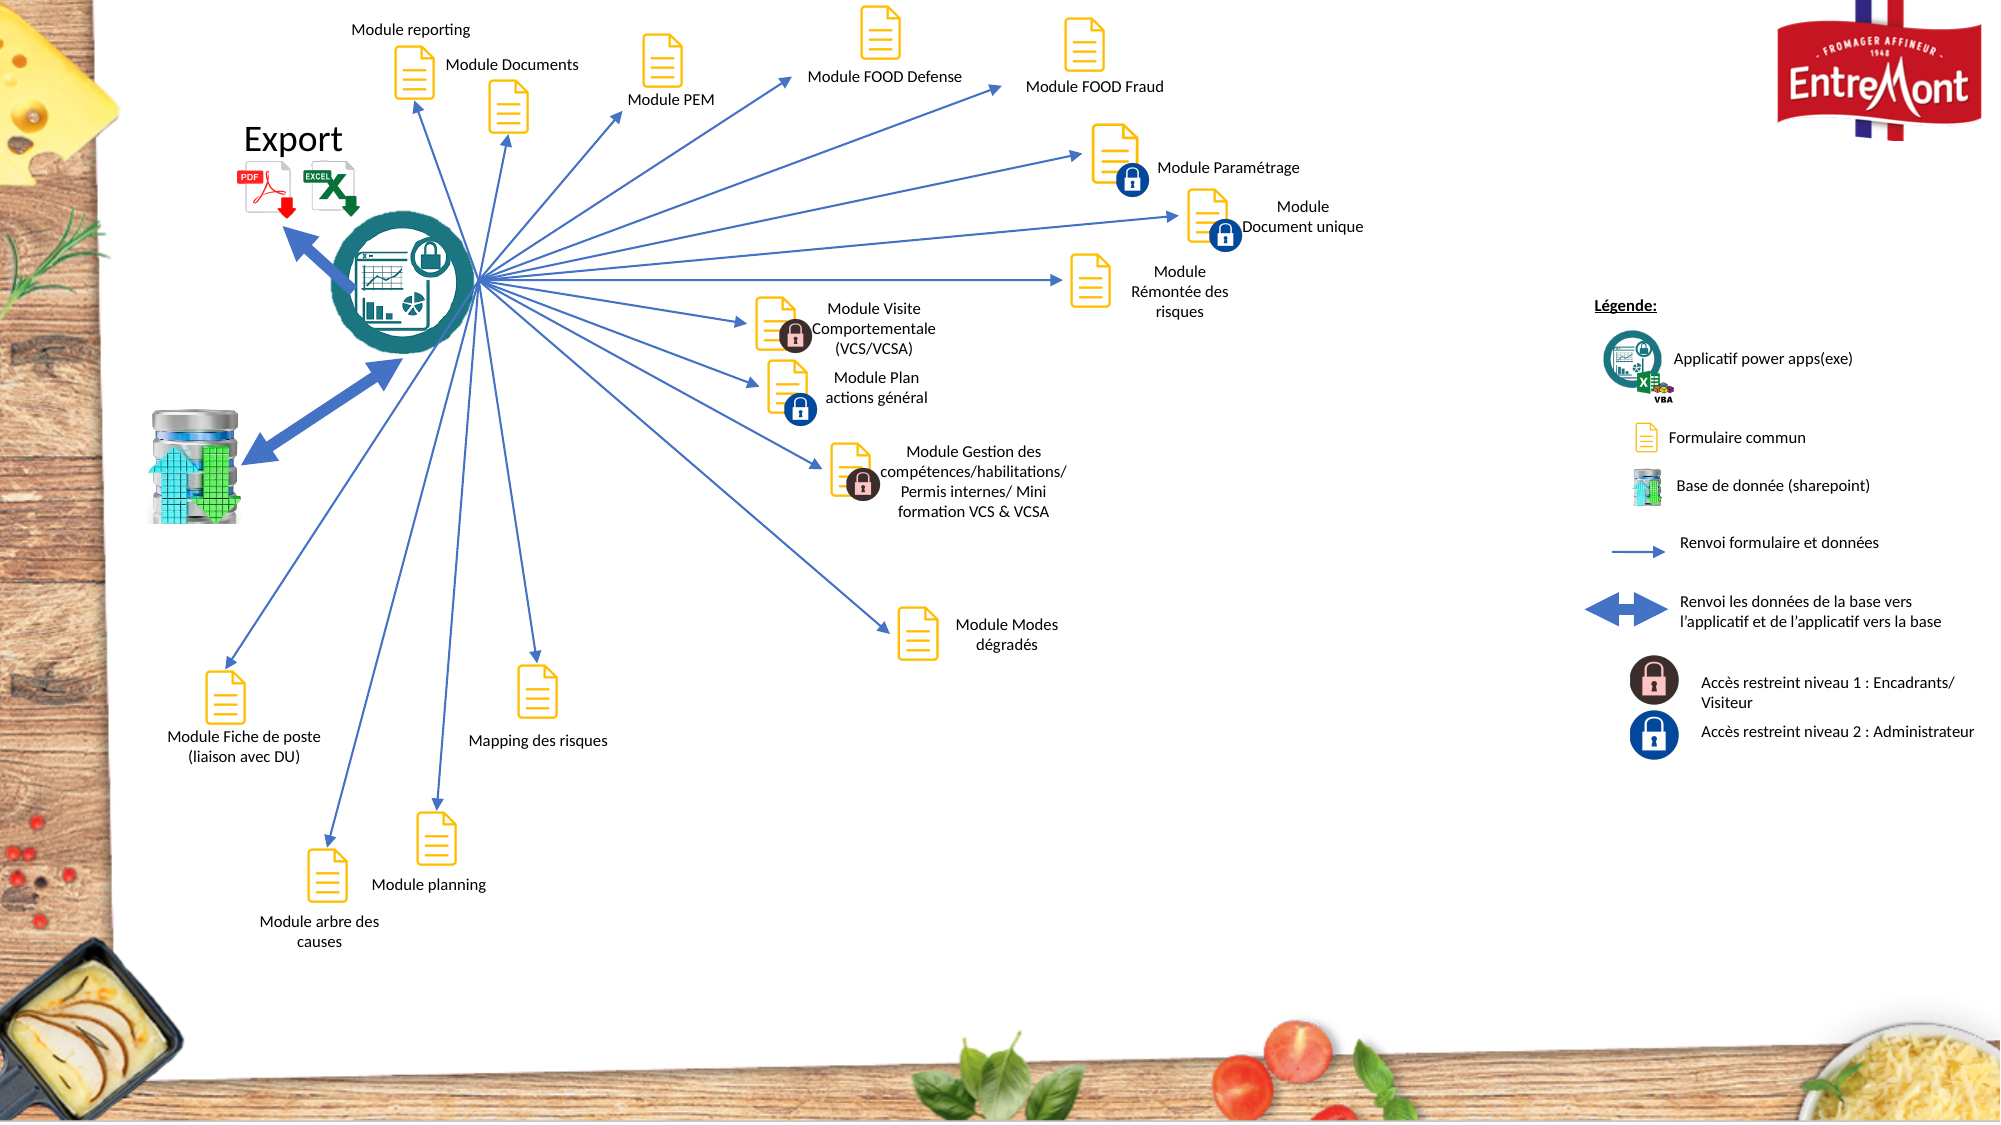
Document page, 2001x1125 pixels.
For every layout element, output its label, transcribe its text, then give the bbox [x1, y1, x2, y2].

text_box Accès restreint niveau 1 : Encadrants/ Visiteur [1686, 664, 2000, 713]
text_box Export [229, 106, 359, 167]
text_box Accès restreint niveau 2 : Administrateur [1686, 713, 2000, 749]
text_box Module arbre des causes [226, 903, 413, 958]
text_box Module Visite Comportementale (VCS/VCSA) [766, 290, 982, 366]
text_box Module Modes dégradés [929, 606, 1085, 662]
text_box Export [302, 135, 312, 149]
text_box Module reporting [333, 11, 489, 47]
text_box Module FOOD Fraud [1001, 68, 1189, 104]
text_box Module Paramétrage [1132, 149, 1326, 185]
text_box Applicatif power apps(exe) [1659, 340, 1973, 376]
text_box Module planning [335, 866, 522, 902]
text_box Module Plan actions général [799, 366, 954, 415]
text_box Renvoi les données de la base vers l’applicatif et de l’applicatif vers la base [1665, 583, 1979, 639]
text_box Base de donnée (sharepoint) [1661, 467, 1976, 503]
text_box Export [284, 135, 293, 149]
text_box Module Documents [424, 46, 601, 82]
text_box Module Document unique [1225, 188, 1381, 243]
text_box Module Rémontée des risques [1102, 253, 1258, 328]
text_box Module Gestion des compétences/habilitations/ Permis internes/ Mini formation VCS & VCSA [862, 433, 1086, 529]
text_box Renvoi formulaire et données [1665, 524, 1979, 560]
text_box Légende: [1579, 287, 1894, 322]
picture [0, 0, 2000, 1122]
text_box Module FOOD Defense [791, 58, 979, 94]
text_box Module Fiche de poste (liaison avec DU) [151, 718, 338, 774]
text_box Module PEM [578, 81, 765, 117]
text_box Formulaire commun [1654, 419, 1968, 454]
text_box Mapping des risques [445, 722, 632, 758]
